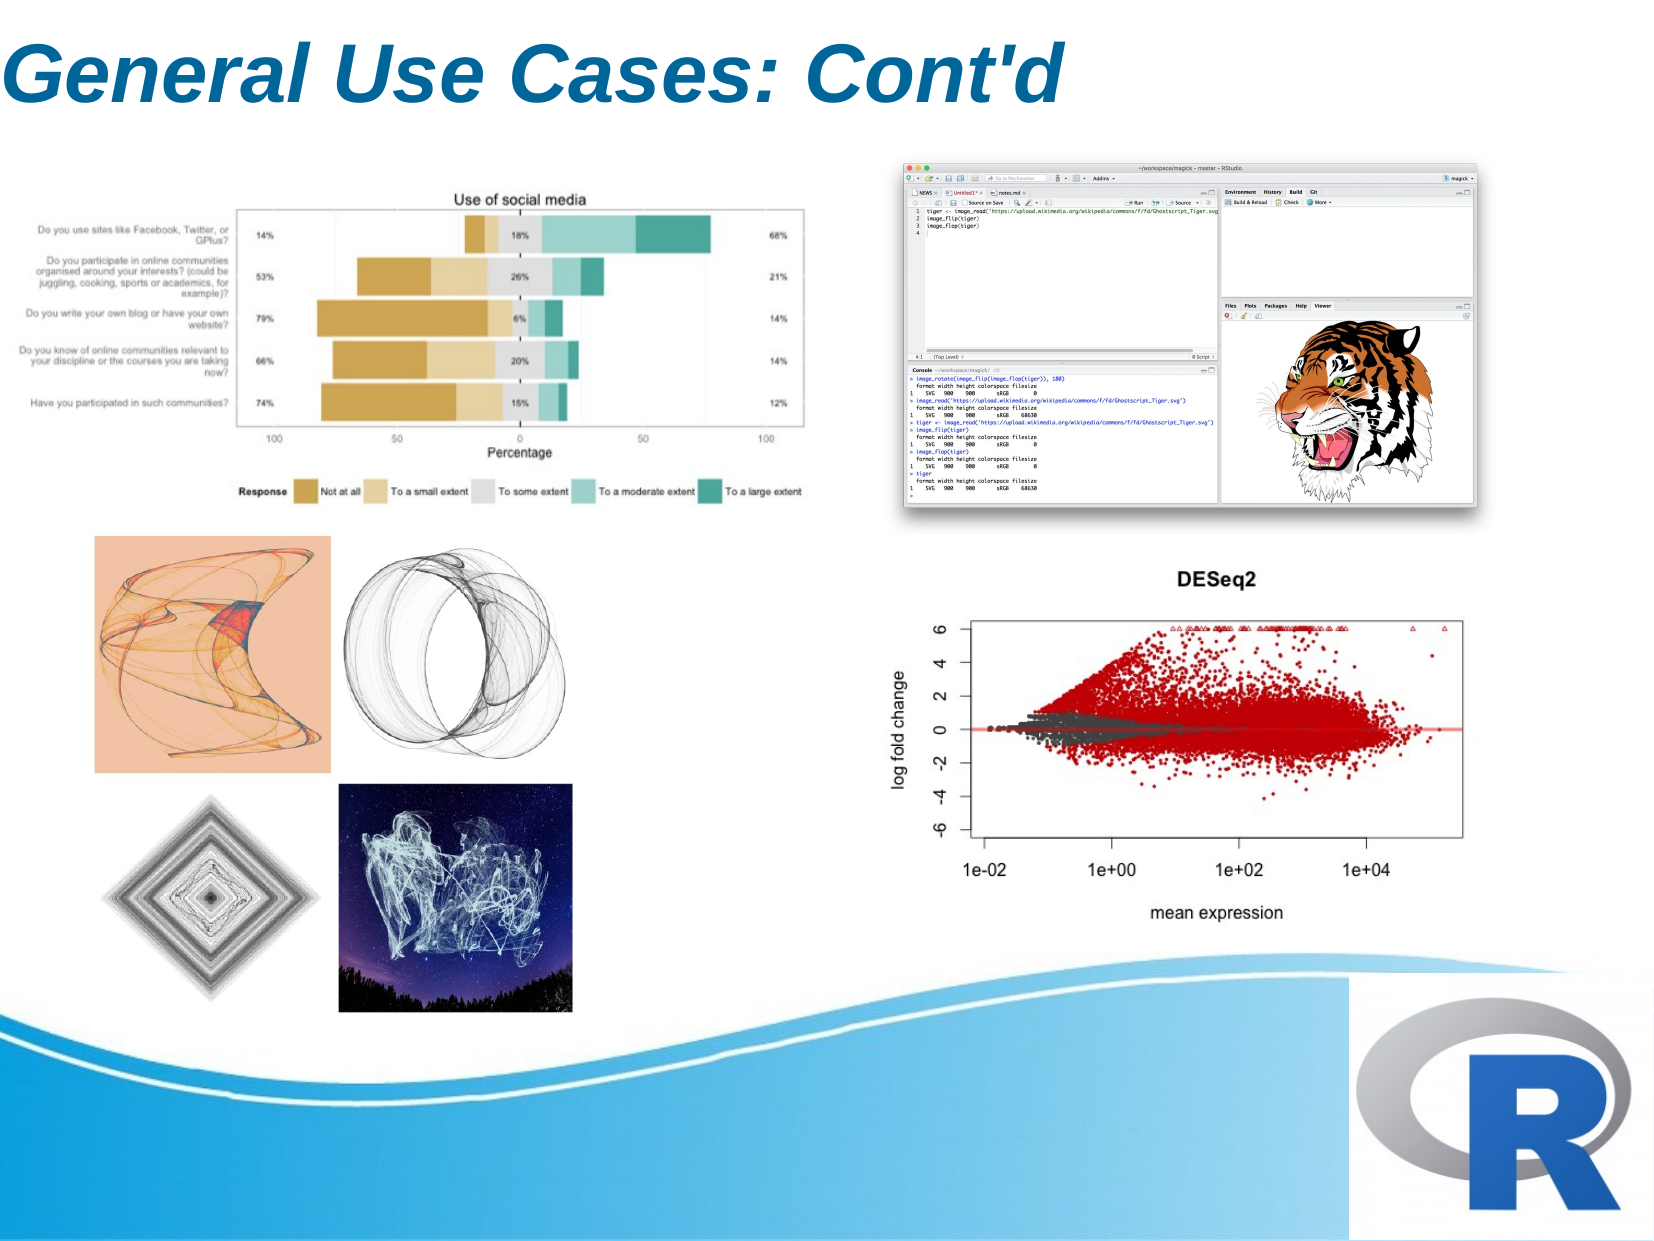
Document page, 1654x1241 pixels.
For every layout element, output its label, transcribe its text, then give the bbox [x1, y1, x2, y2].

picture [0, 524, 1654, 1241]
title General Use Cases: Cont'd [0, 0, 1591, 151]
picture [10, 188, 811, 511]
picture [879, 149, 1507, 946]
